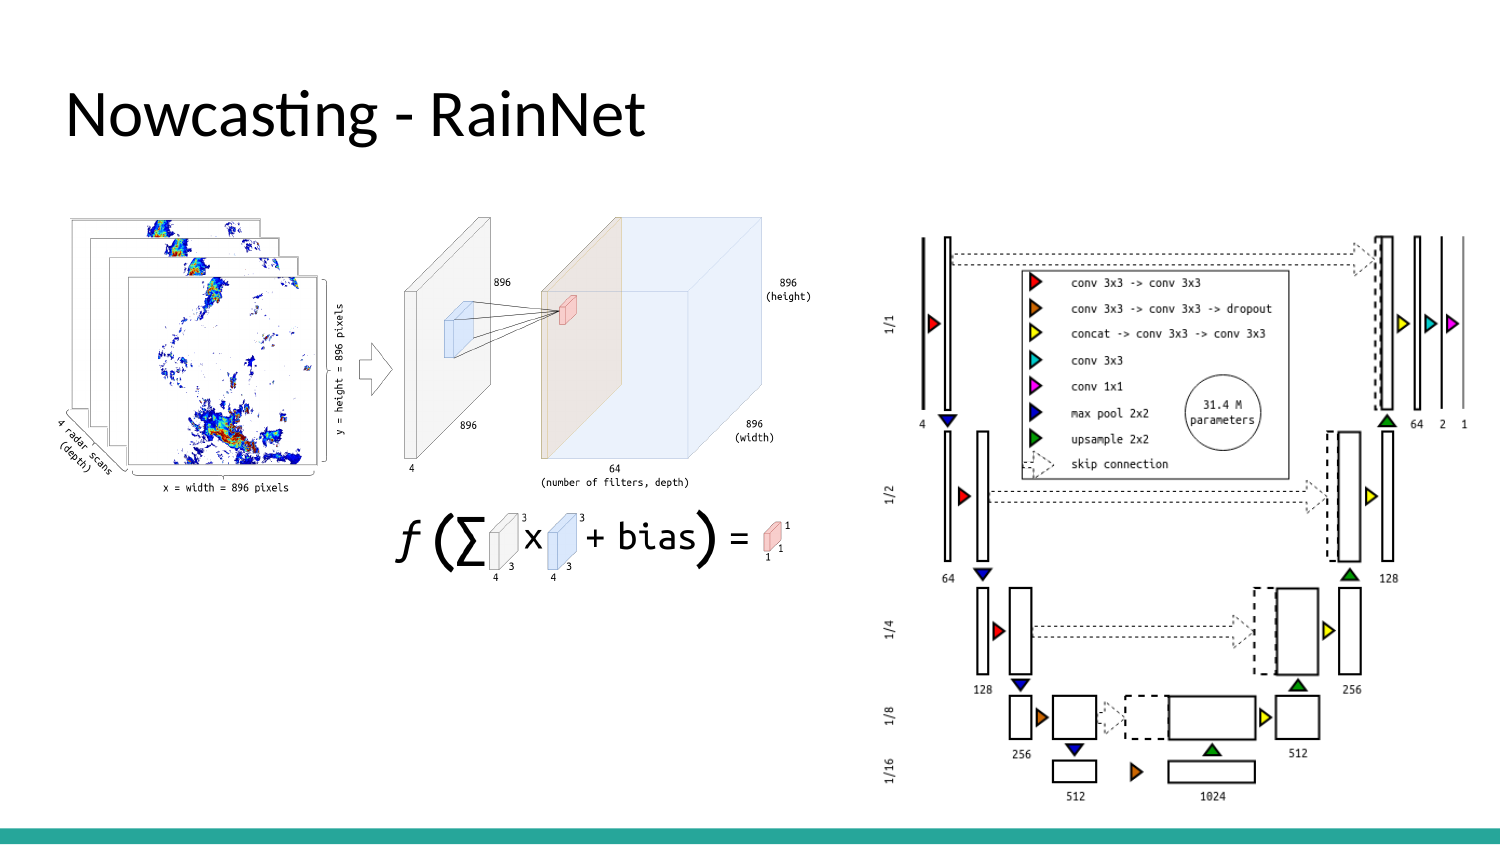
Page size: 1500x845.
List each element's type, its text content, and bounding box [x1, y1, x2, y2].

text_box Nowcasting - RainNet [51, 55, 1449, 156]
picture [877, 233, 1486, 807]
picture [45, 217, 811, 586]
